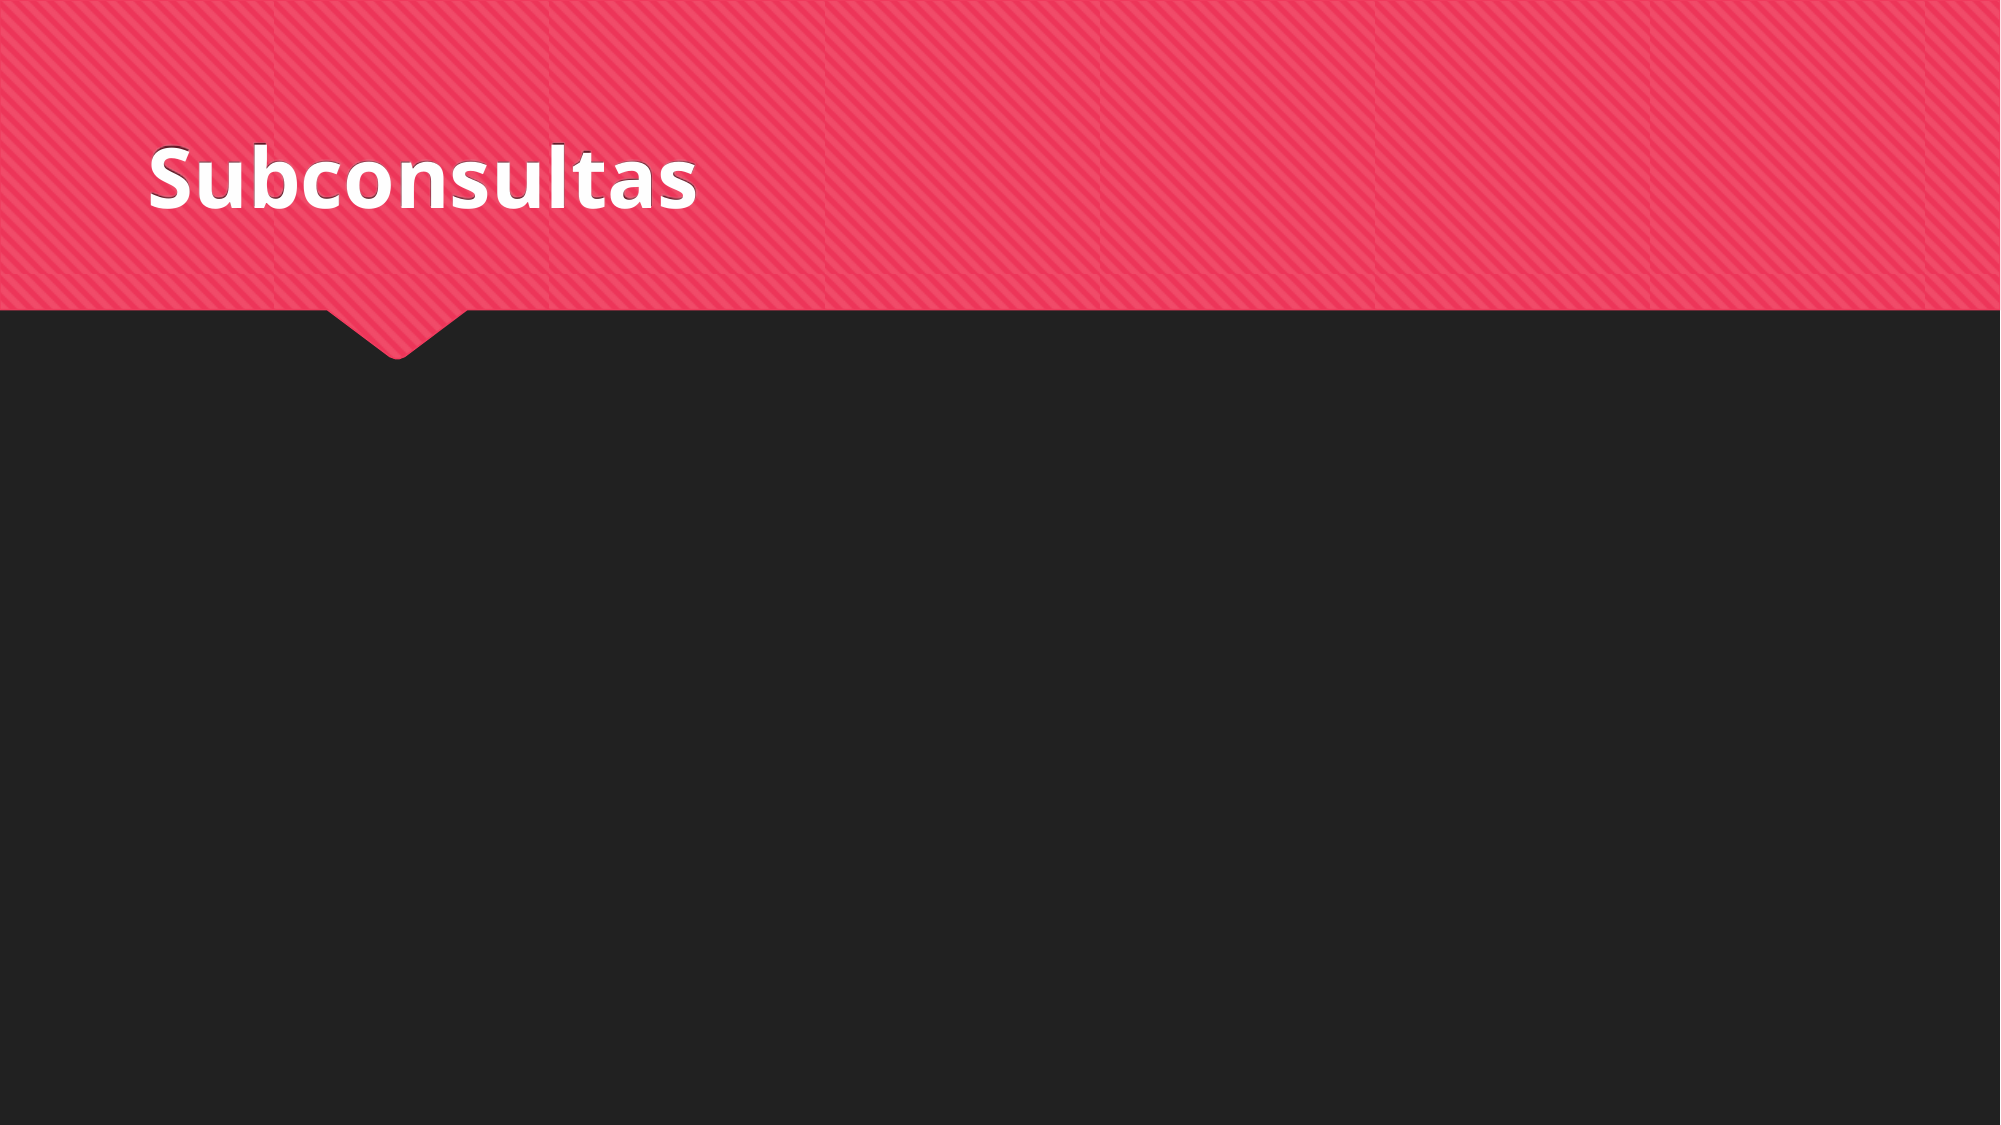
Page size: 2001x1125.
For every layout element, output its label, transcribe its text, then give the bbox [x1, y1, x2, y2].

title Subconsultas [132, 73, 1868, 233]
picture [1, 1, 1999, 357]
